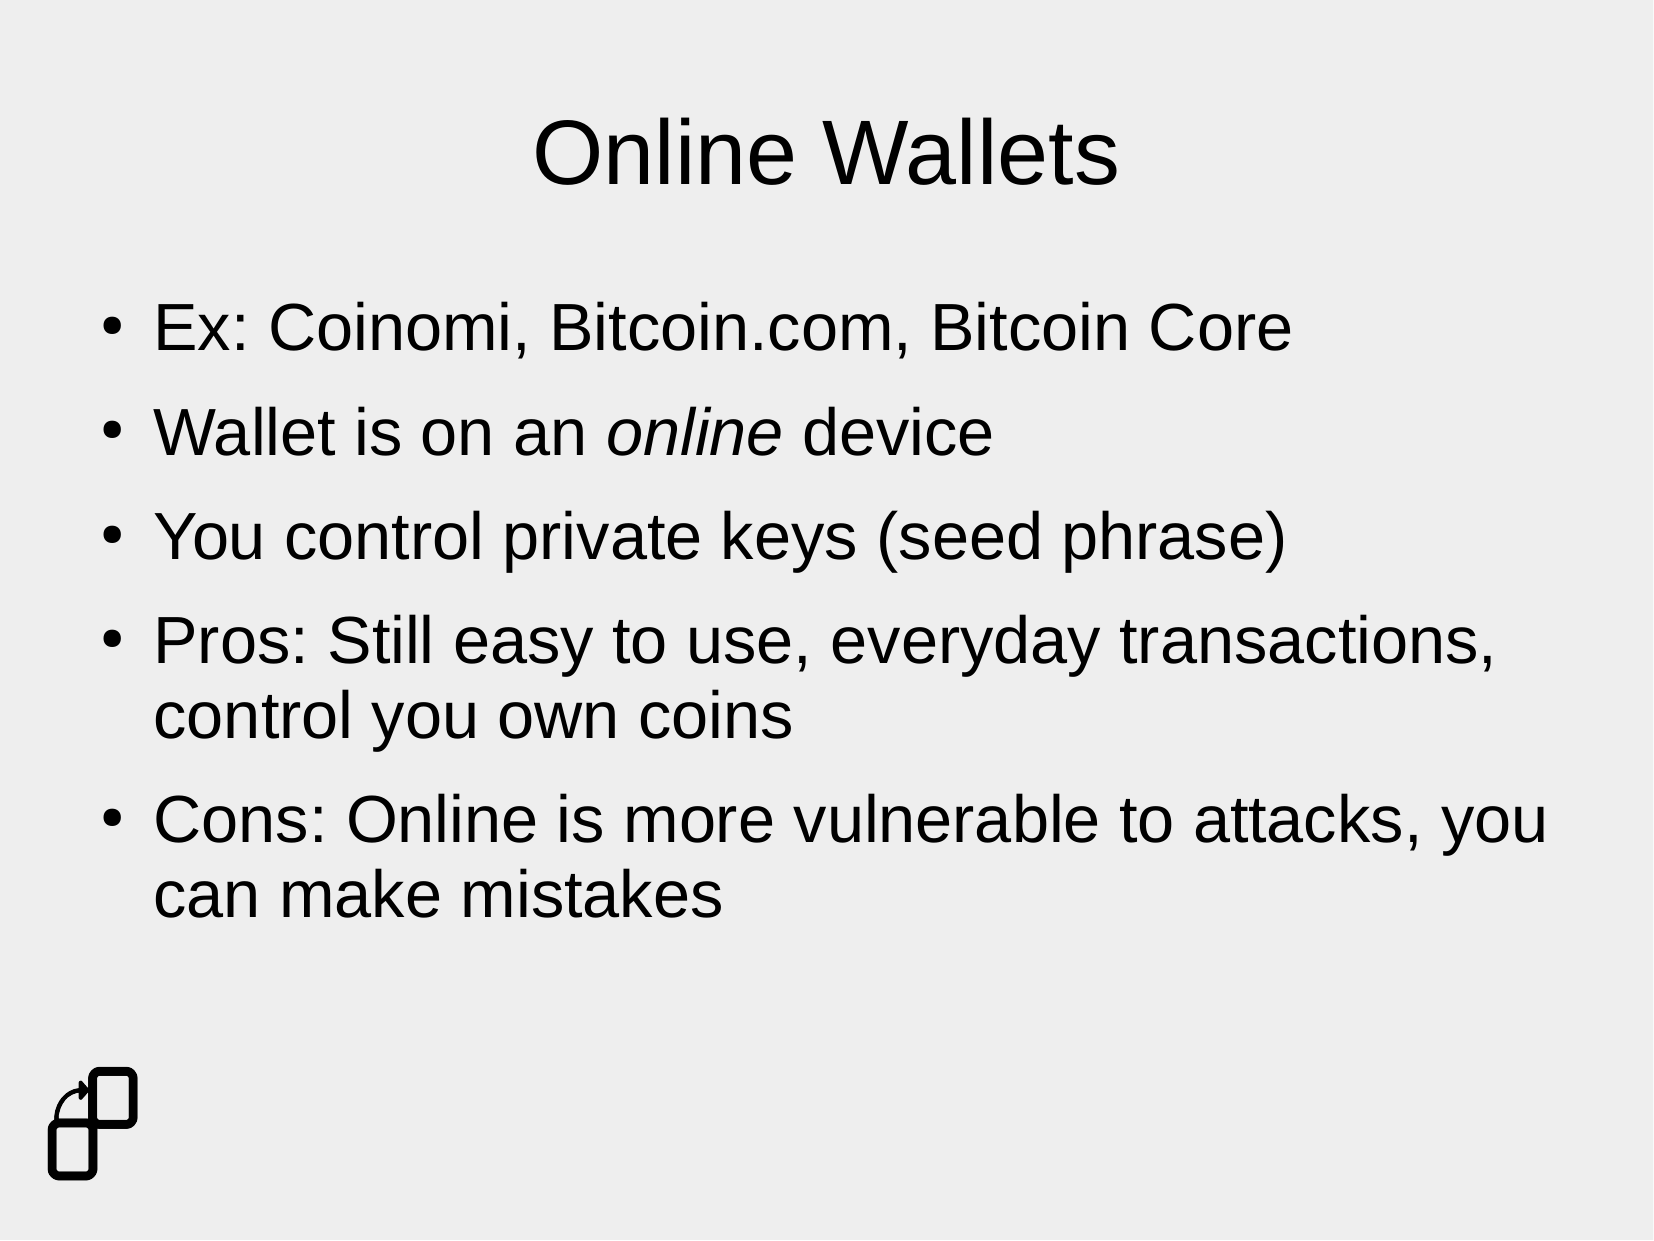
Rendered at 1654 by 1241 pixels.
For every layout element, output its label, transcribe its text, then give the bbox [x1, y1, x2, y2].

list Ex: Coinomi, Bitcoin.com, Bitcoin Core Wallet is on an online device You control private keys (seed phrase) Pros: Still easy to use, everyday transactions, control you own coins Cons: Online is more vulnerable to attacks, you can make mistakes [82, 290, 1571, 1010]
title Online Wallets [82, 49, 1571, 257]
picture [30, 1062, 153, 1186]
